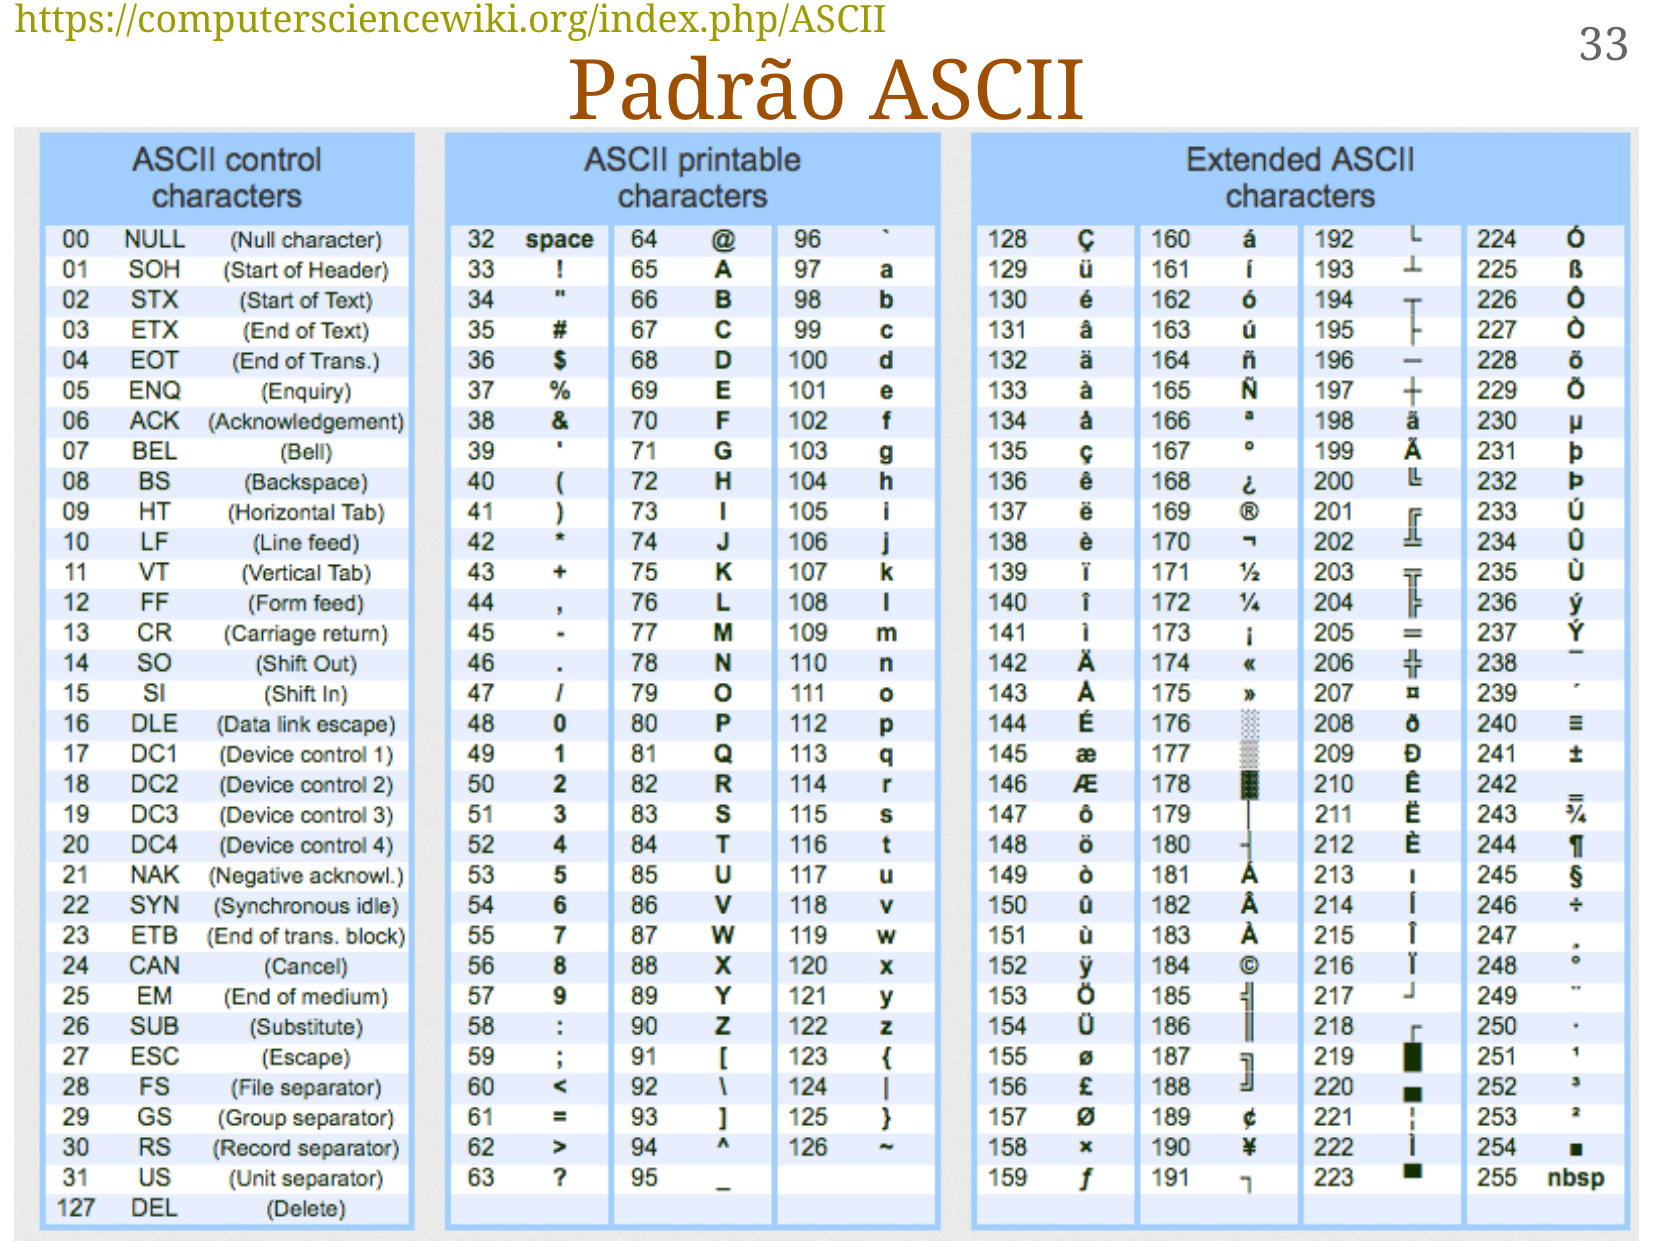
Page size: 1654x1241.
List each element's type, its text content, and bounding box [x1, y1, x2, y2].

picture [14, 127, 1639, 1241]
title Padrão ASCII [59, 29, 1595, 127]
text_box https://computersciencewiki.org/index.php/ASCII [0, 0, 1492, 58]
